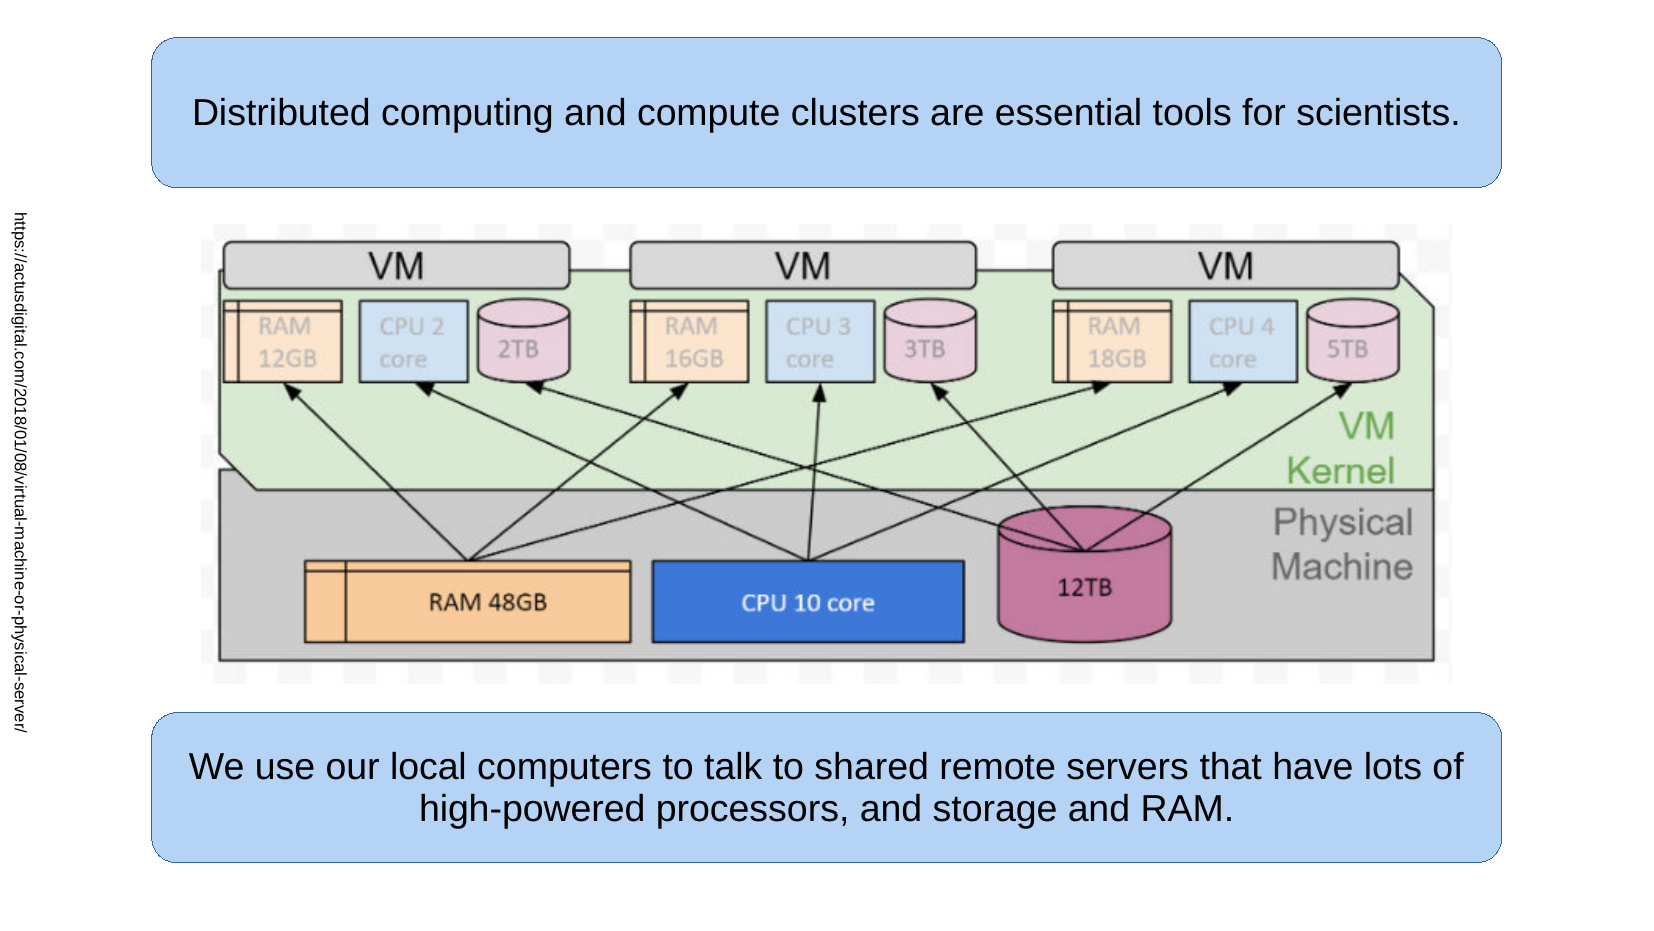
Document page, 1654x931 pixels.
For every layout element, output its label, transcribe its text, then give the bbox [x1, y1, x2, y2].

text_box https://actusdigital.com/2018/01/08/virtual-machine-or-physical-server/ [0, 197, 38, 788]
text_box Distributed computing and compute clusters are essential tools for scientists. [151, 37, 1502, 188]
picture [201, 224, 1452, 684]
text_box We use our local computers to talk to shared remote servers that have lots of high-powered processors, and storage and RAM. [151, 712, 1502, 863]
